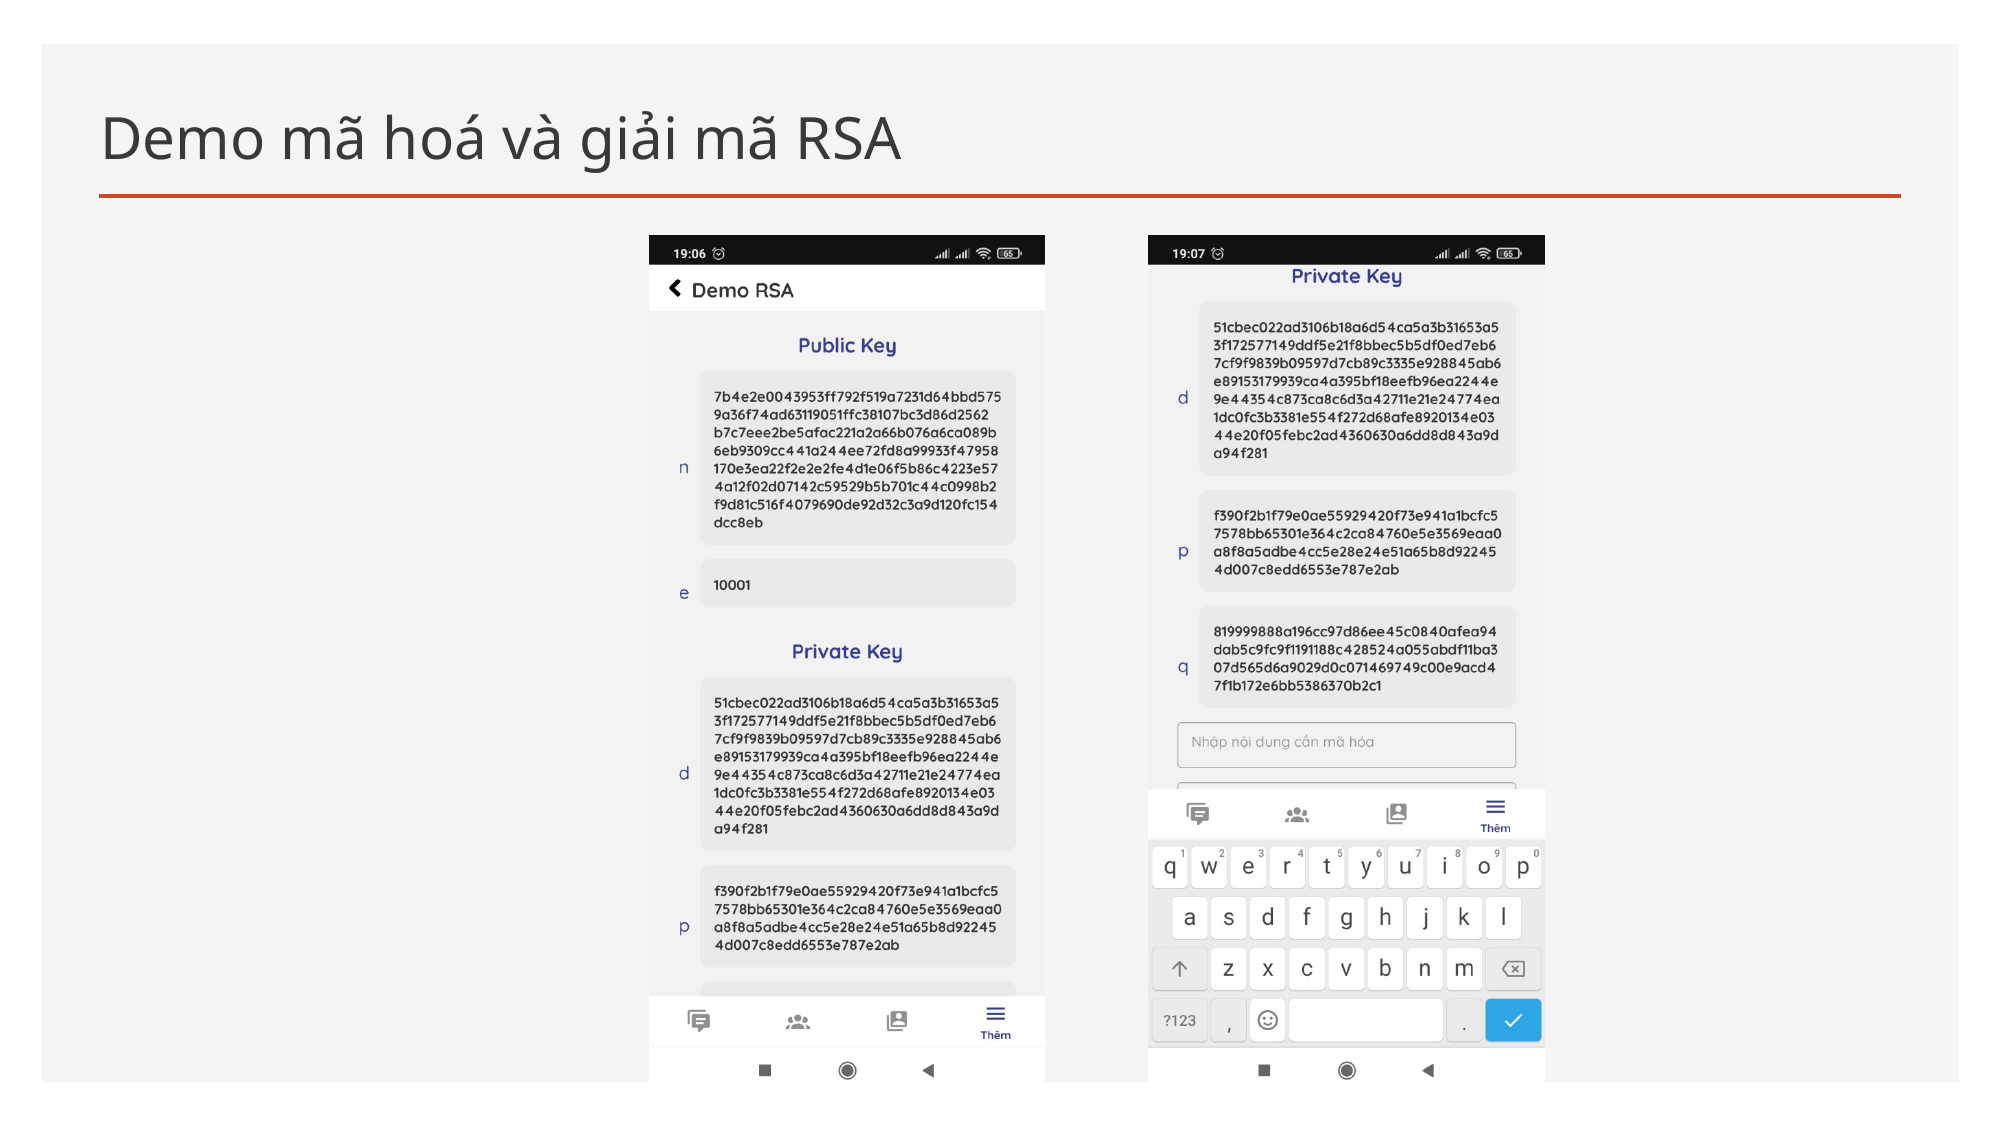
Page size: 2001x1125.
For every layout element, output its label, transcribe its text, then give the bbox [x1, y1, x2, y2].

title Demo mã hoá và giải mã RSA [85, 73, 1214, 179]
picture [1148, 235, 1545, 1094]
picture [649, 235, 1045, 1094]
